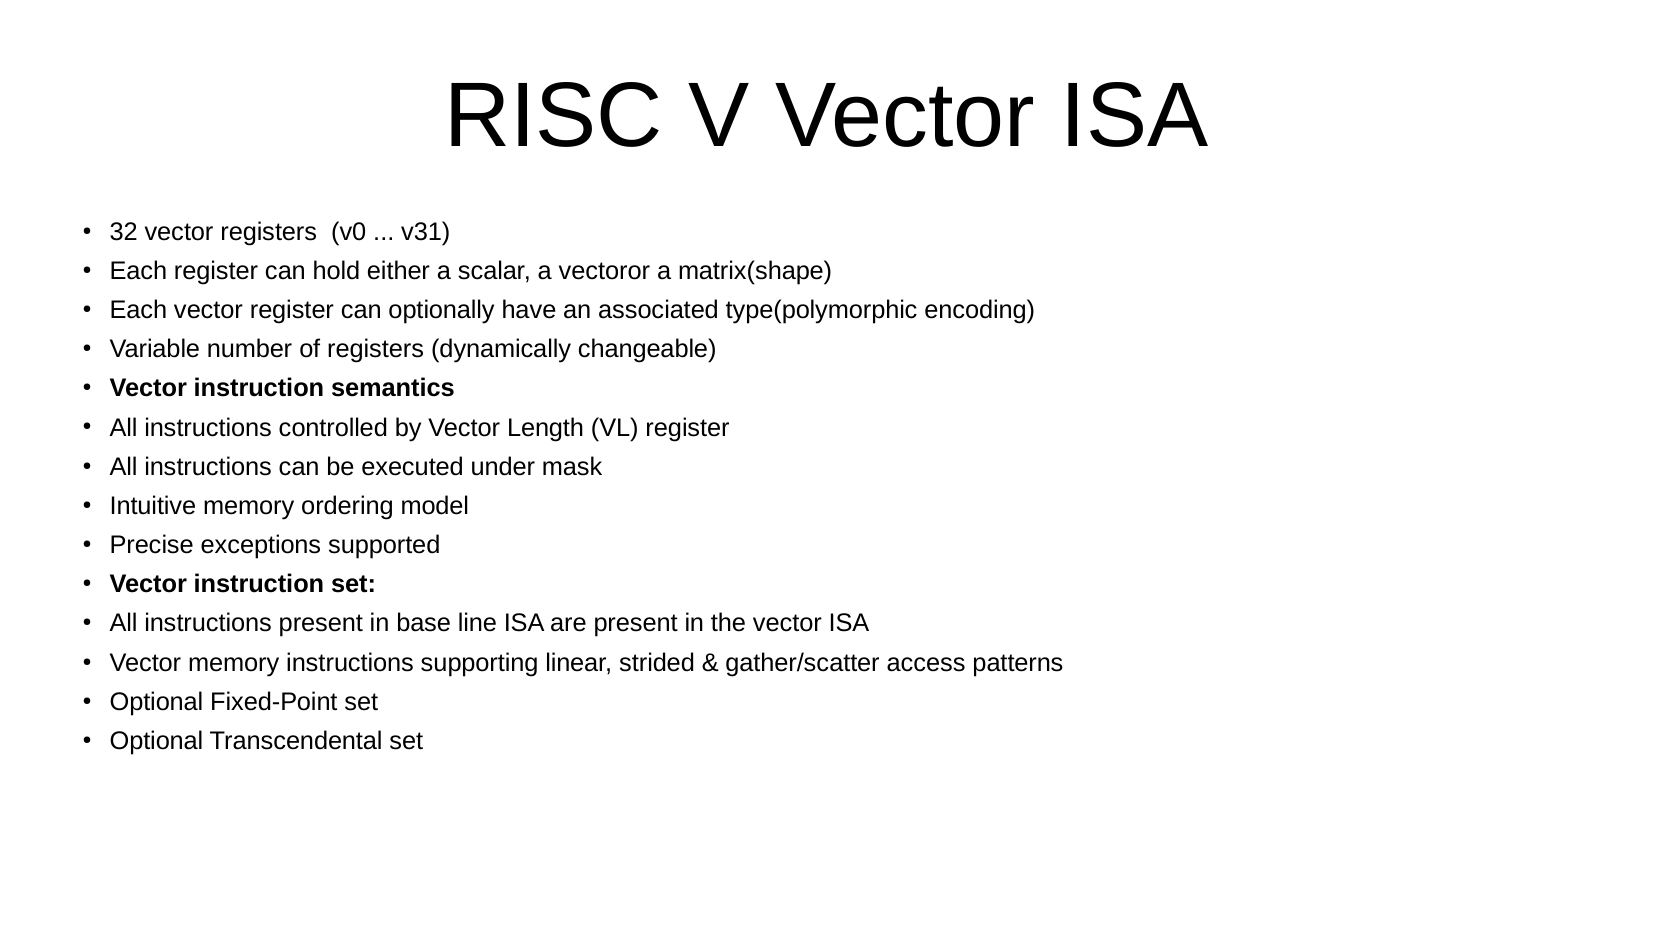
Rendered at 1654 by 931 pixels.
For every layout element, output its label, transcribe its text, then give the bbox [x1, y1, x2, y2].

list 32 vector registers (v0 ... v31) Each register can hold either a scalar, a vectoror a matrix(shape) Each vector register can optionally have an associated type(polymorphic encoding) Variable number of registers (dynamically changeable) Vector instruction semantics All instructions controlled by Vector Length (VL) register All instructions can be executed under mask Intuitive memory ordering model Precise exceptions supported Vector instruction set: All instructions present in base line ISA are present in the vector ISA Vector memory instructions supporting linear, strided & gather/scatter access patterns Optional Fixed-Point set Optional Transcendental set [82, 217, 1571, 758]
title RISC V Vector ISA [82, 37, 1571, 193]
